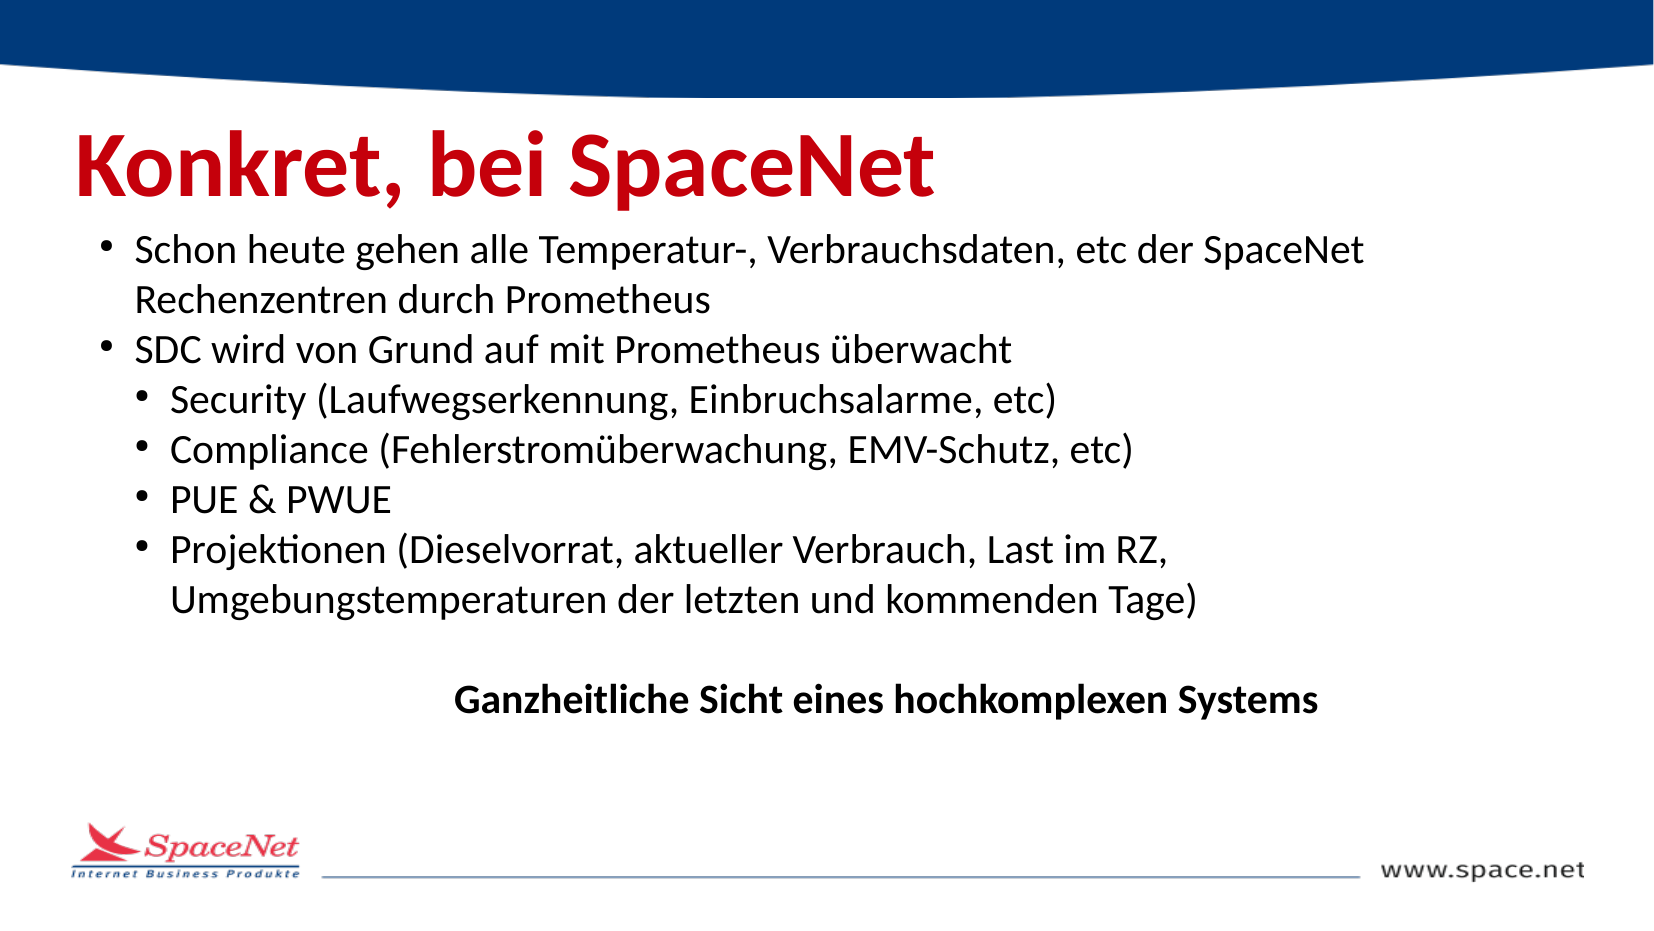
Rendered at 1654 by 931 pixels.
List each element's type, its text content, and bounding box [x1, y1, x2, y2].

text_box Konkret, bei SpaceNet [60, 95, 1583, 223]
text_box Schon heute gehen alle Temperatur-, Verbrauchsdaten, etc der SpaceNet Rechenzentren durch Prometheus SDC wird von Grund auf mit Prometheus überwacht Security (Laufwegserkennung, Einbruchsalarme, etc) Compliance (Fehlerstromüberwachung, EMV-Schutz, etc) PUE & PWUE Projektionen (Dieselvorrat, aktueller Verbrauch, Last im RZ, Umgebungstemperaturen der letzten und kommenden Tage) Ganzheitliche Sicht eines hochkomplexen Systems [84, 223, 1583, 730]
